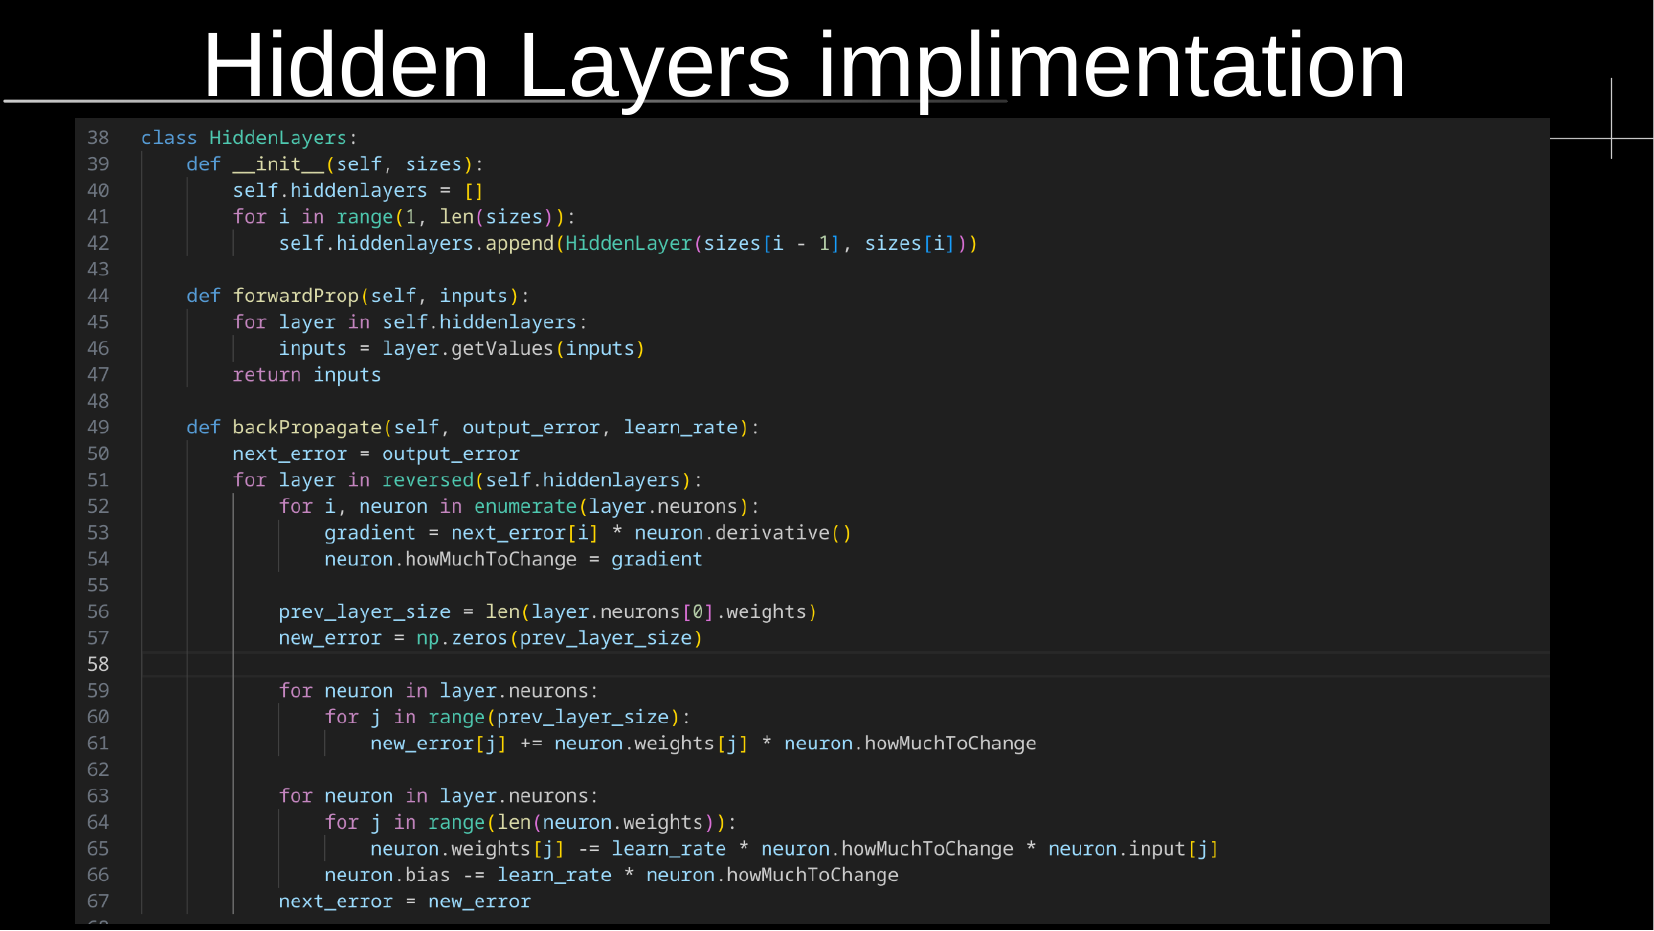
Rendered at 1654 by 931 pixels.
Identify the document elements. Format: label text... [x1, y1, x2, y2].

picture [75, 118, 1550, 924]
title Hidden Layers implimentation [23, 11, 1589, 119]
